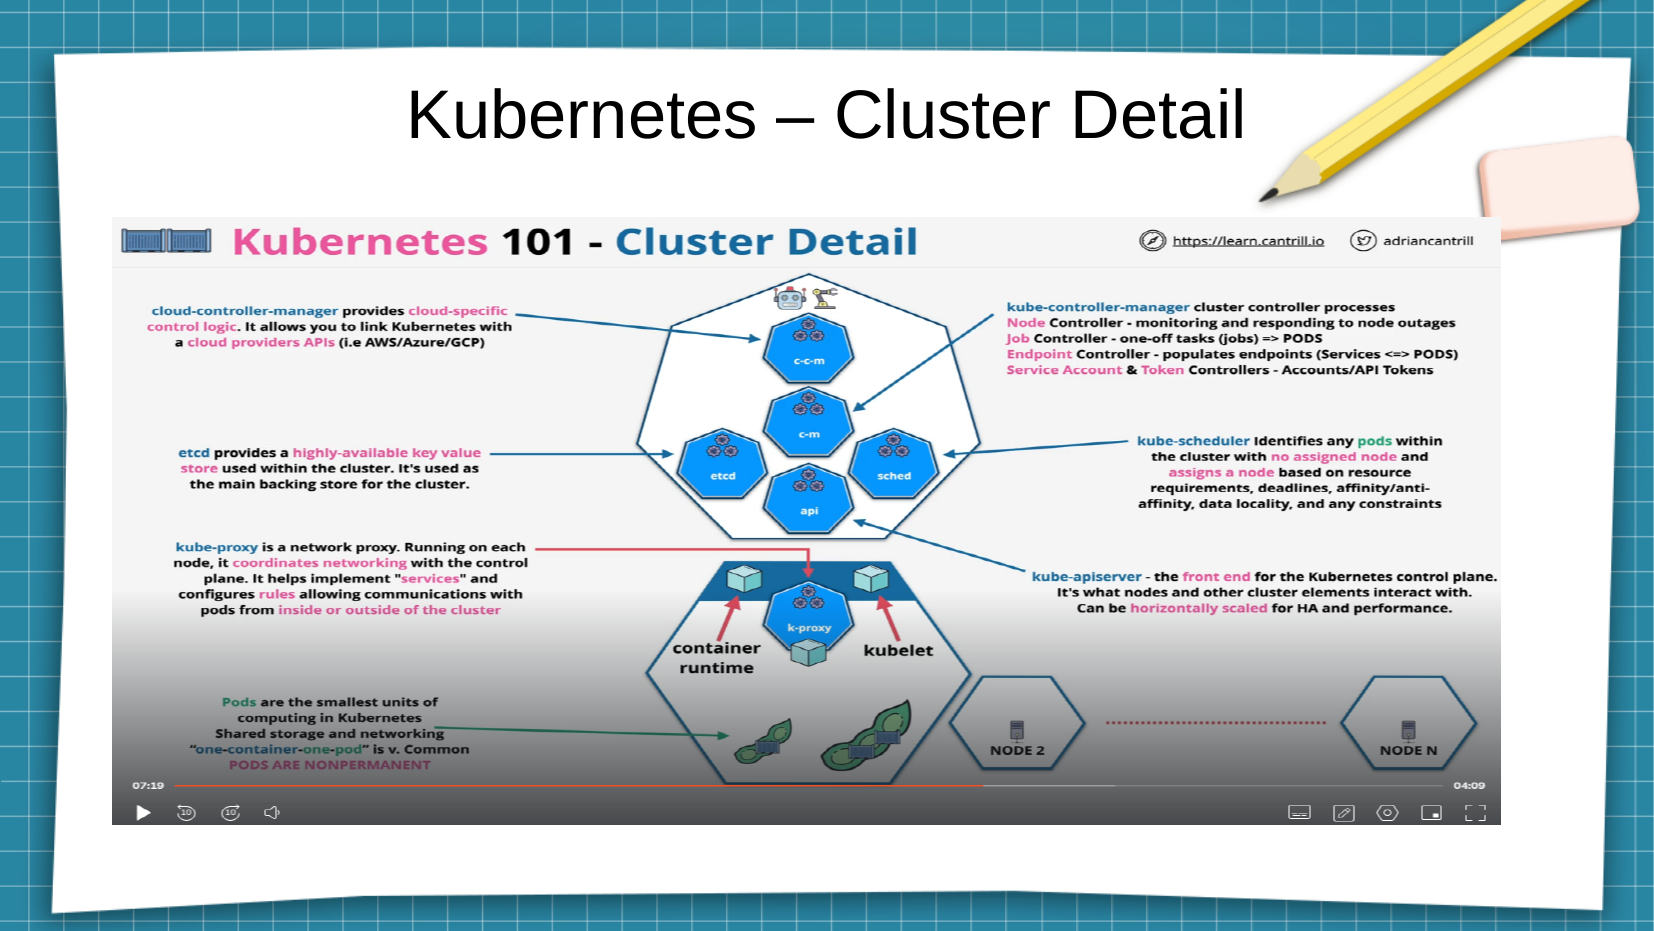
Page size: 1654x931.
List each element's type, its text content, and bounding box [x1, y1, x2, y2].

picture [0, 0, 1654, 931]
title Kubernetes – Cluster Detail [82, 37, 1571, 193]
